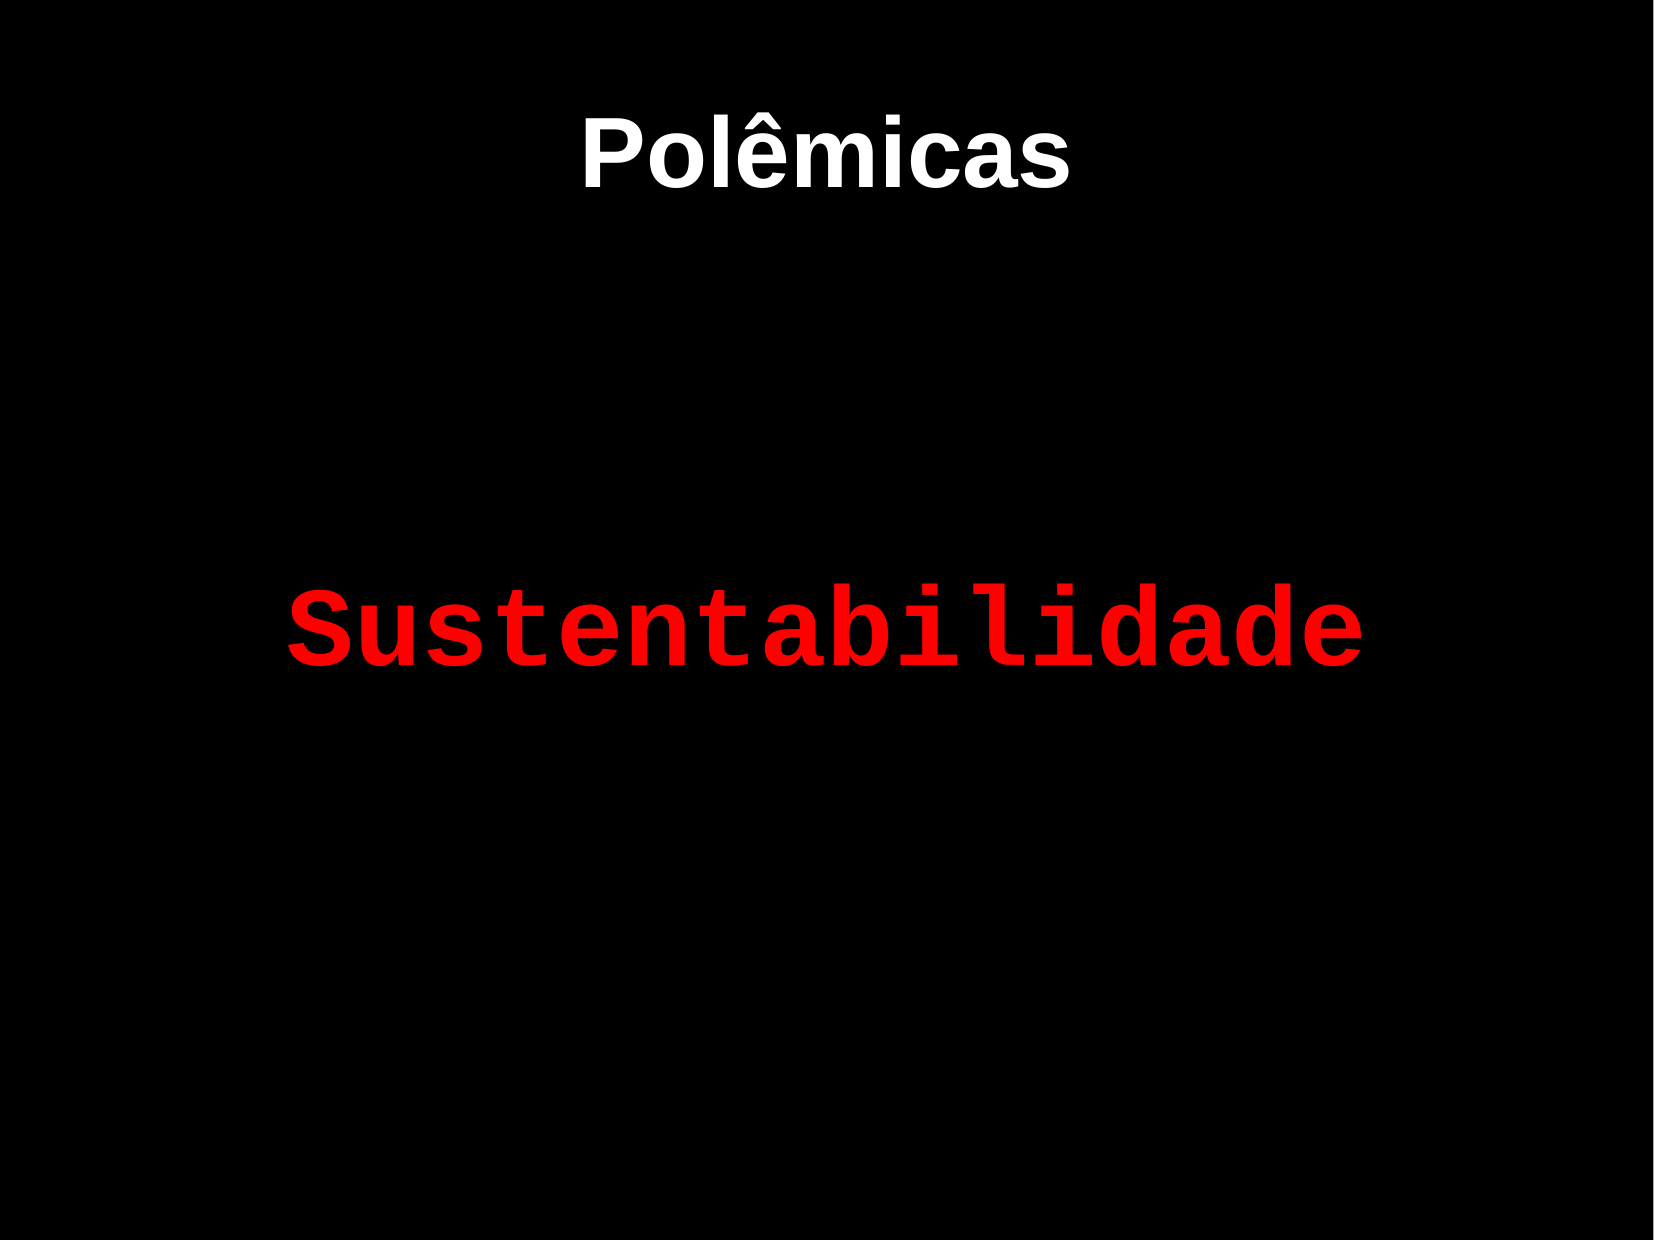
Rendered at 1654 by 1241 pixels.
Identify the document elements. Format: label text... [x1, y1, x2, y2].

subtitle Sustentabilidade [82, 290, 1571, 1109]
title Polêmicas [82, 49, 1571, 257]
